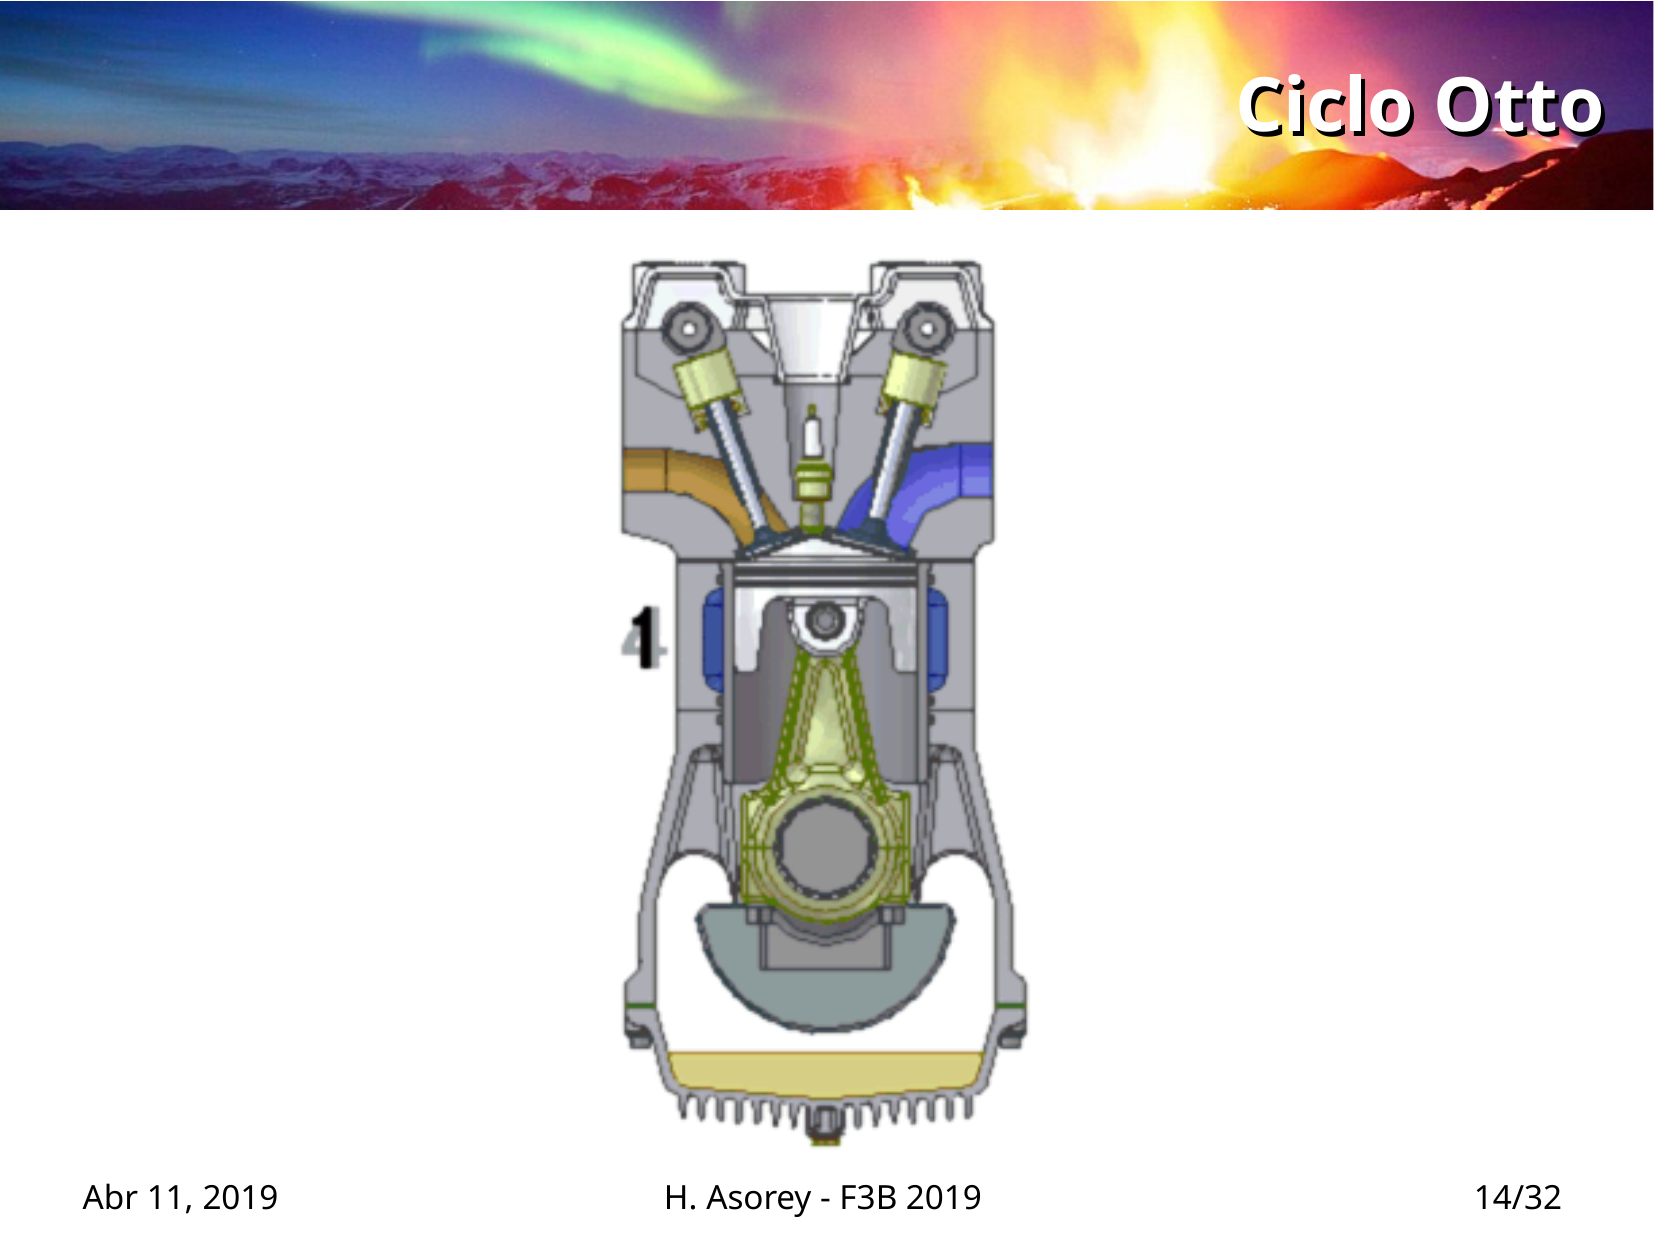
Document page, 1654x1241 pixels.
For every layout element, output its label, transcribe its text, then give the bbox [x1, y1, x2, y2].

title Ciclo Otto [45, 15, 1606, 191]
picture [0, 1, 1654, 210]
picture [617, 254, 1033, 1156]
